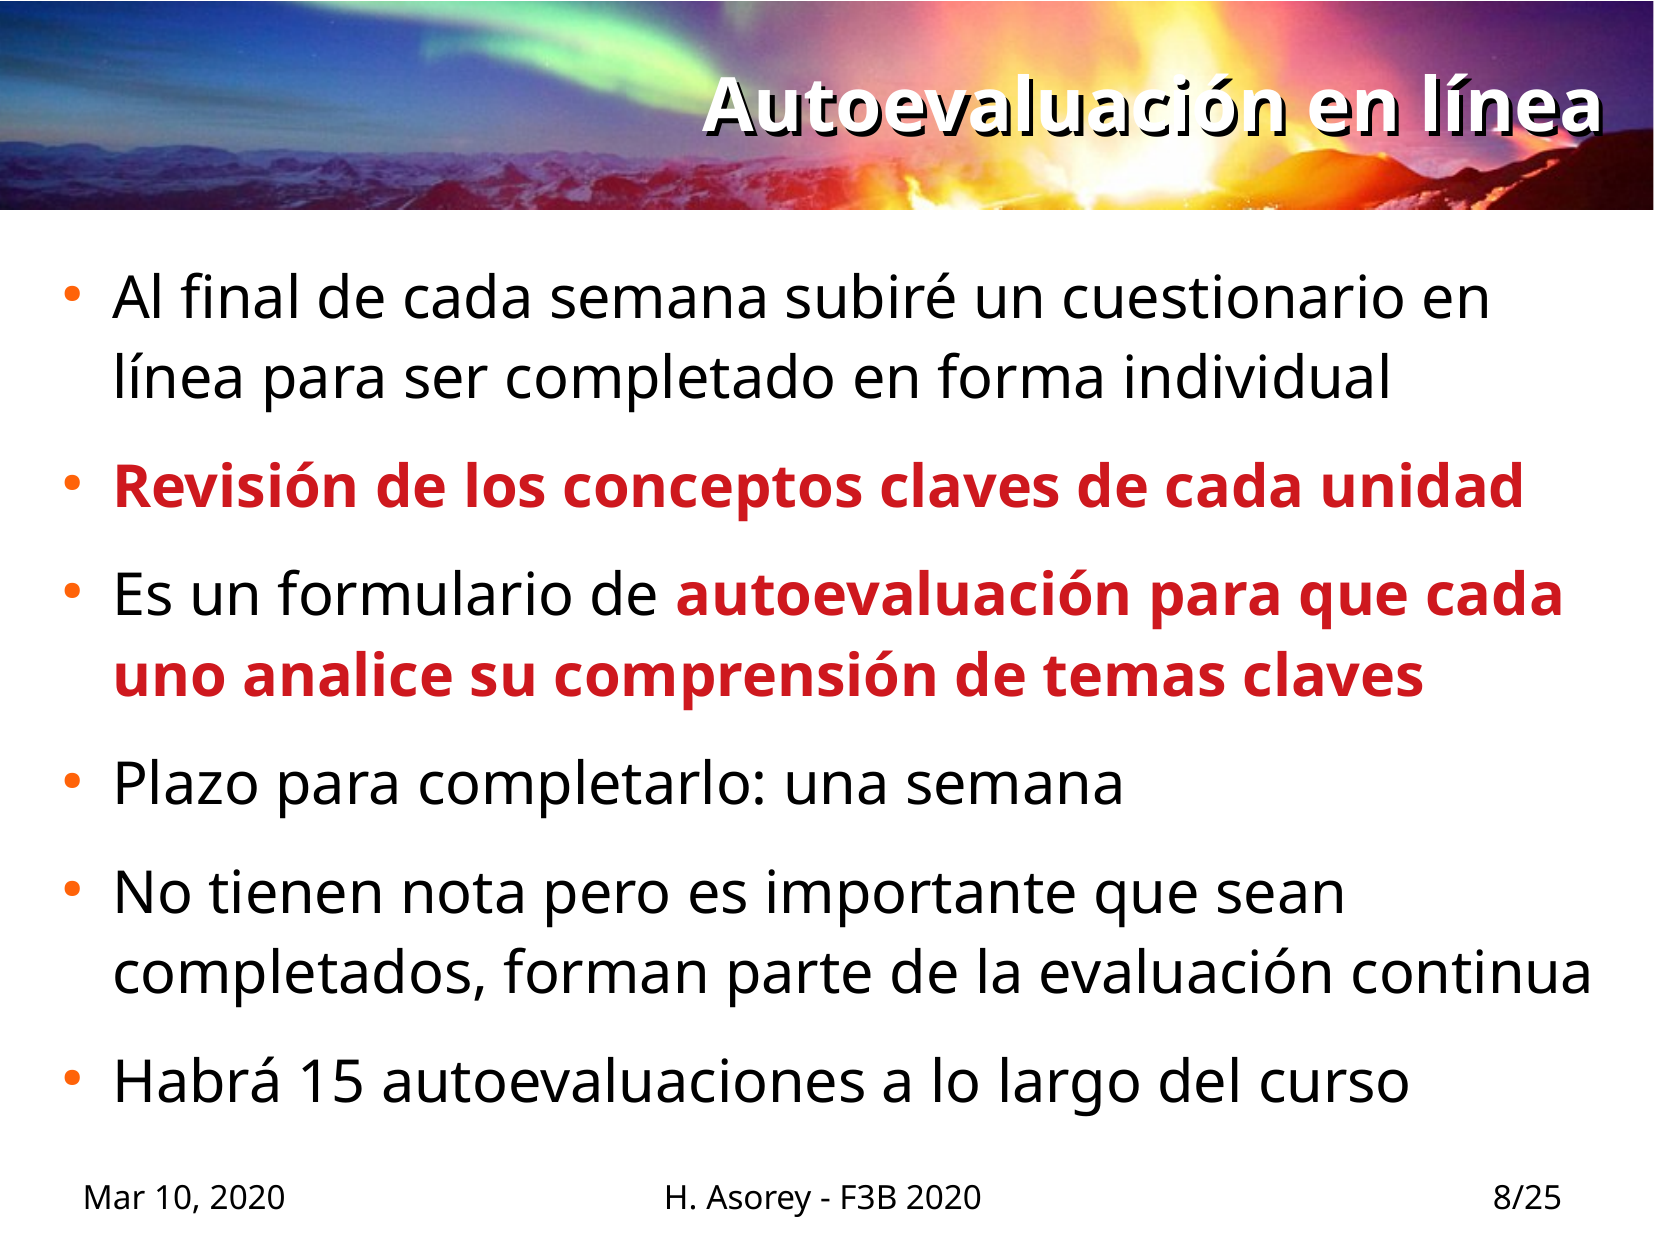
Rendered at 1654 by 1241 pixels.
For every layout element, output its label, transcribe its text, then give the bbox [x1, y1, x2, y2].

list Al final de cada semana subiré un cuestionario en línea para ser completado en forma individual Revisión de los conceptos claves de cada unidad Es un formulario de autoevaluación para que cada uno analice su comprensión de temas claves Plazo para completarlo: una semana No tienen nota pero es importante que sean completados, forman parte de la evaluación continua Habrá 15 autoevaluaciones a lo largo del curso [45, 255, 1606, 1156]
title Autoevaluación en línea [45, 15, 1606, 191]
picture [0, 1, 1654, 210]
